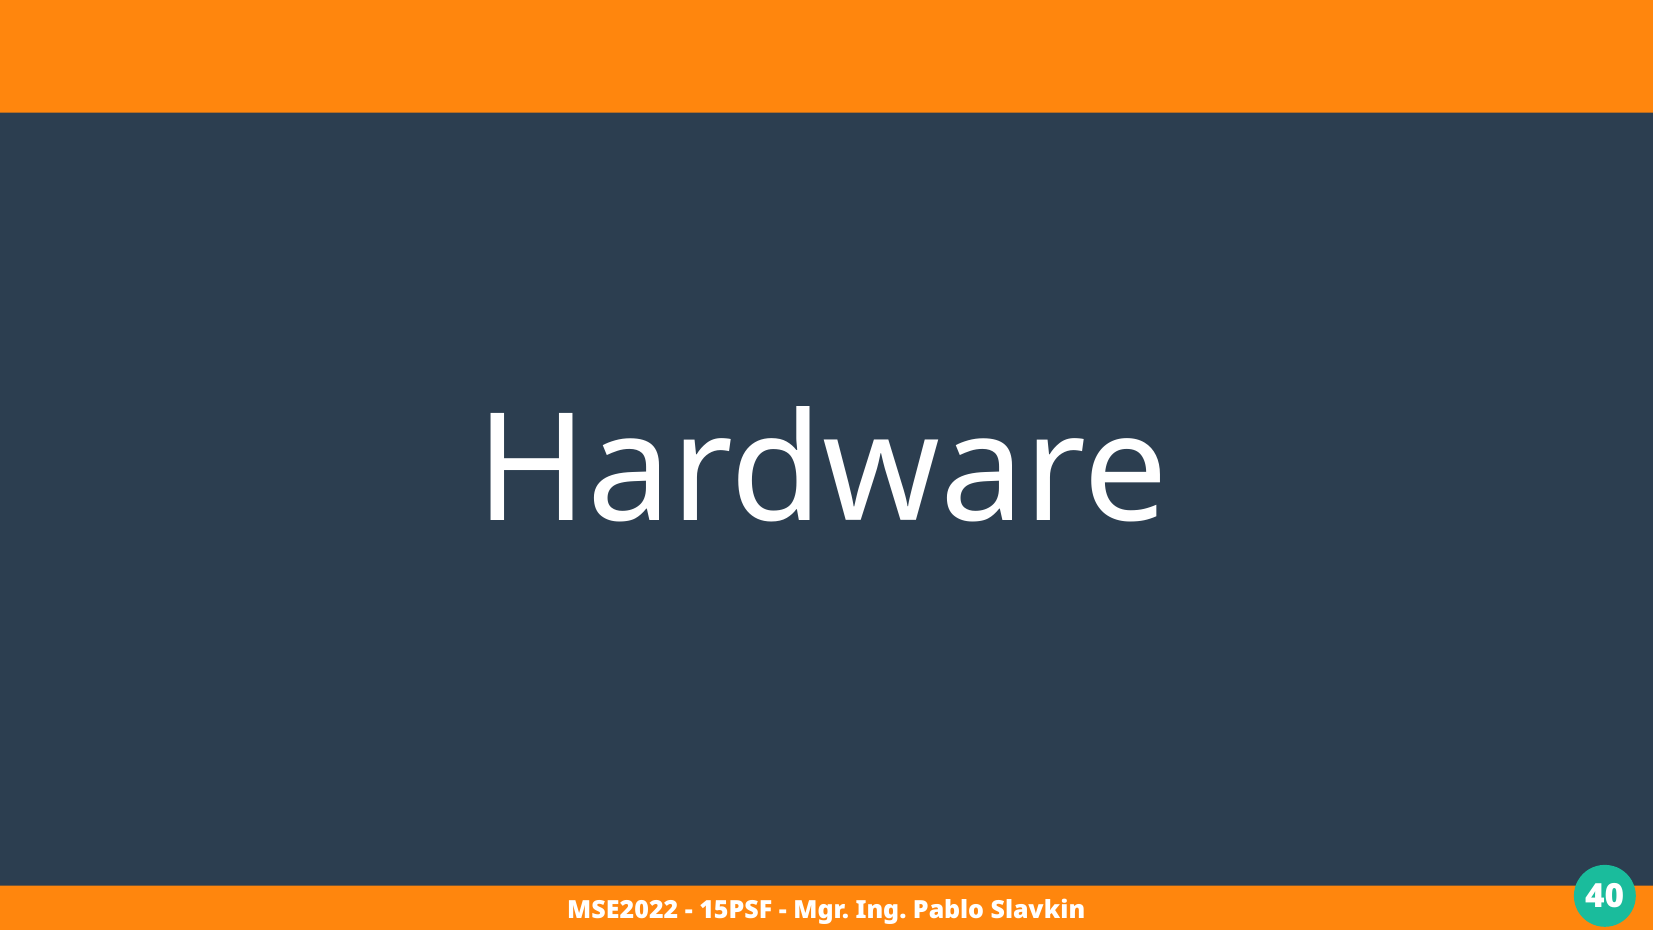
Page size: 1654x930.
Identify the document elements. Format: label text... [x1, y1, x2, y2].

list Hardware [476, 359, 1224, 596]
